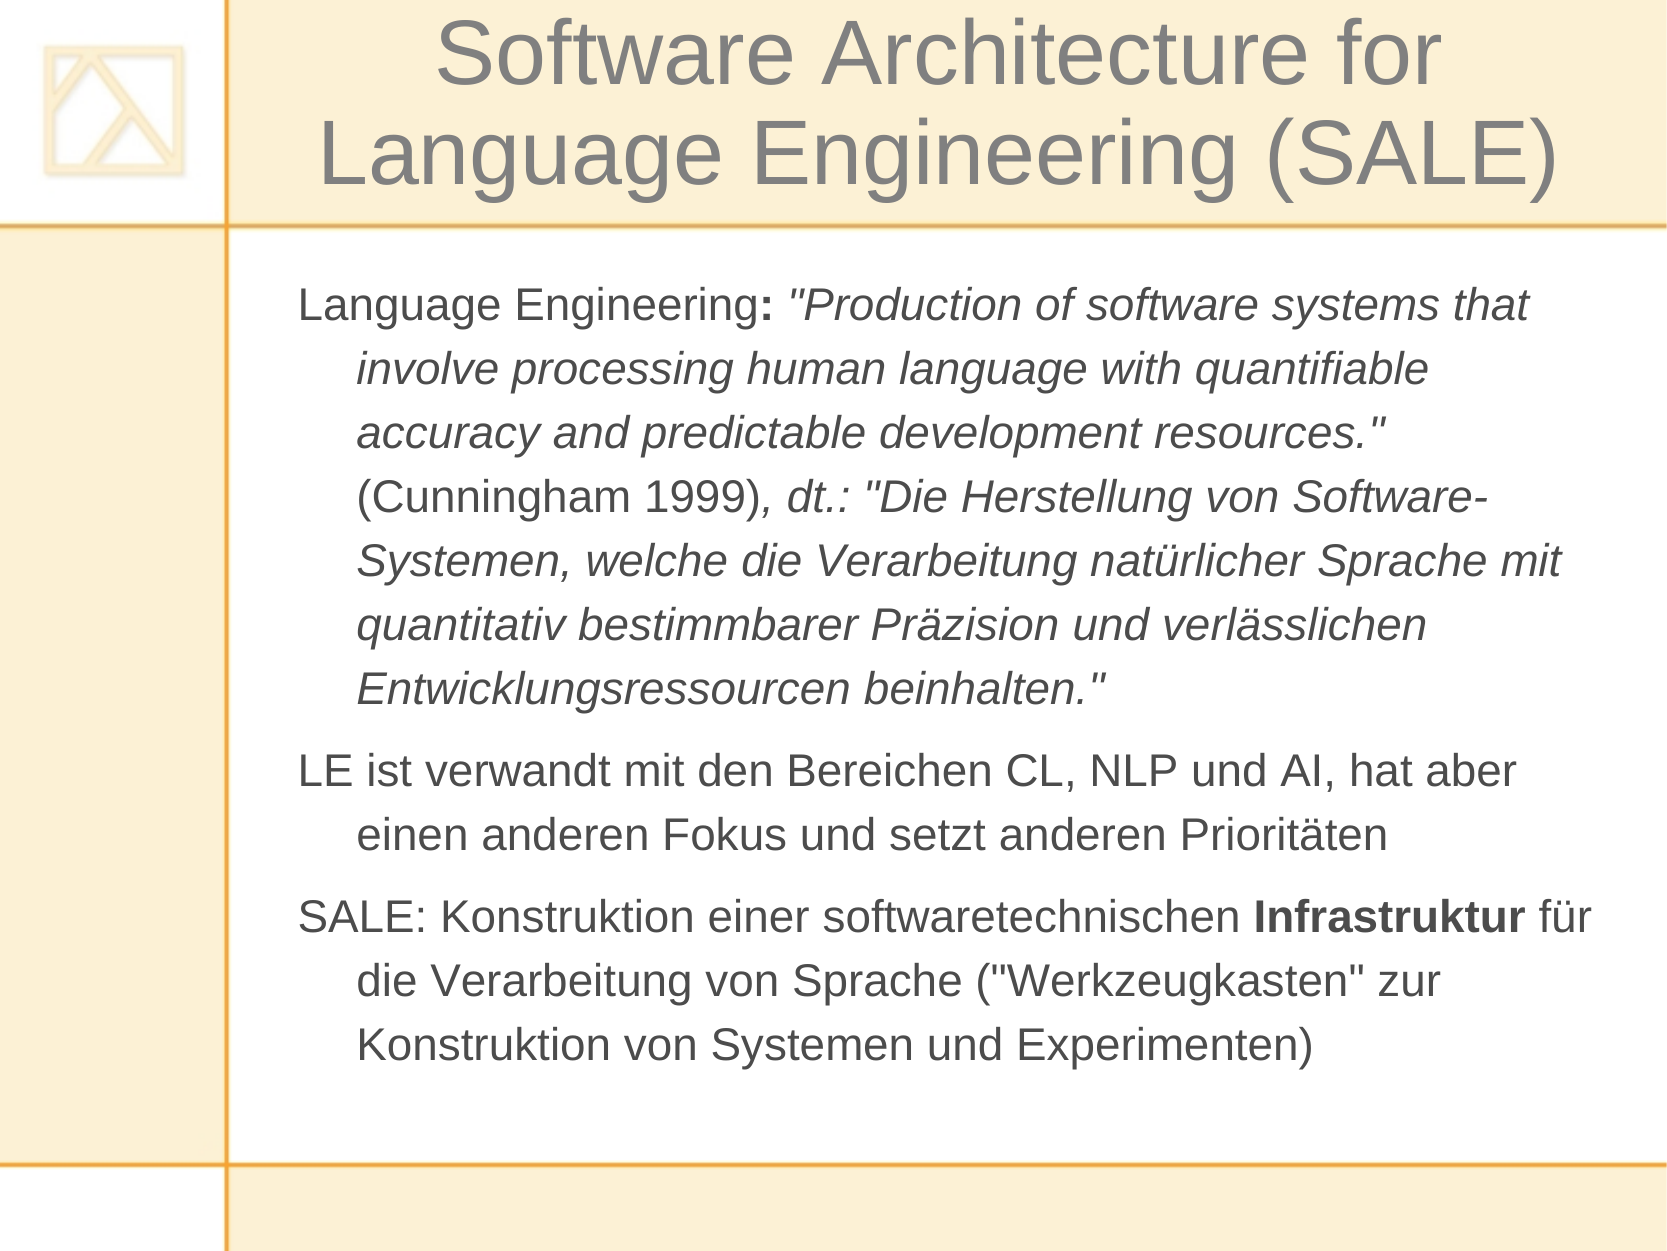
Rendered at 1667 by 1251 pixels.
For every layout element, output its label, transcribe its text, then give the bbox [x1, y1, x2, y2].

title Software Architecture for Language Engineering (SALE) [268, 0, 1611, 209]
list Language Engineering: "Production of software systems that involve processing human language with quantifiable accuracy and predictable development resources." (Cunningham 1999), dt.: "Die Herstellung von Software-Systemen, welche die Verarbeitung natürlicher Sprache mit quantitativ bestimmbarer Präzision und verlässlichen Entwicklungsressourcen beinhalten." LE ist verwandt mit den Bereichen CL, NLP und AI, hat aber einen anderen Fokus und setzt anderen Prioritäten SALE: Konstruktion einer softwaretechnischen Infrastruktur für die Verarbeitung von Sprache ("Werkzeugkasten" zur Konstruktion von Systemen und Experimenten) [268, 265, 1611, 1093]
picture [0, 0, 1667, 1251]
